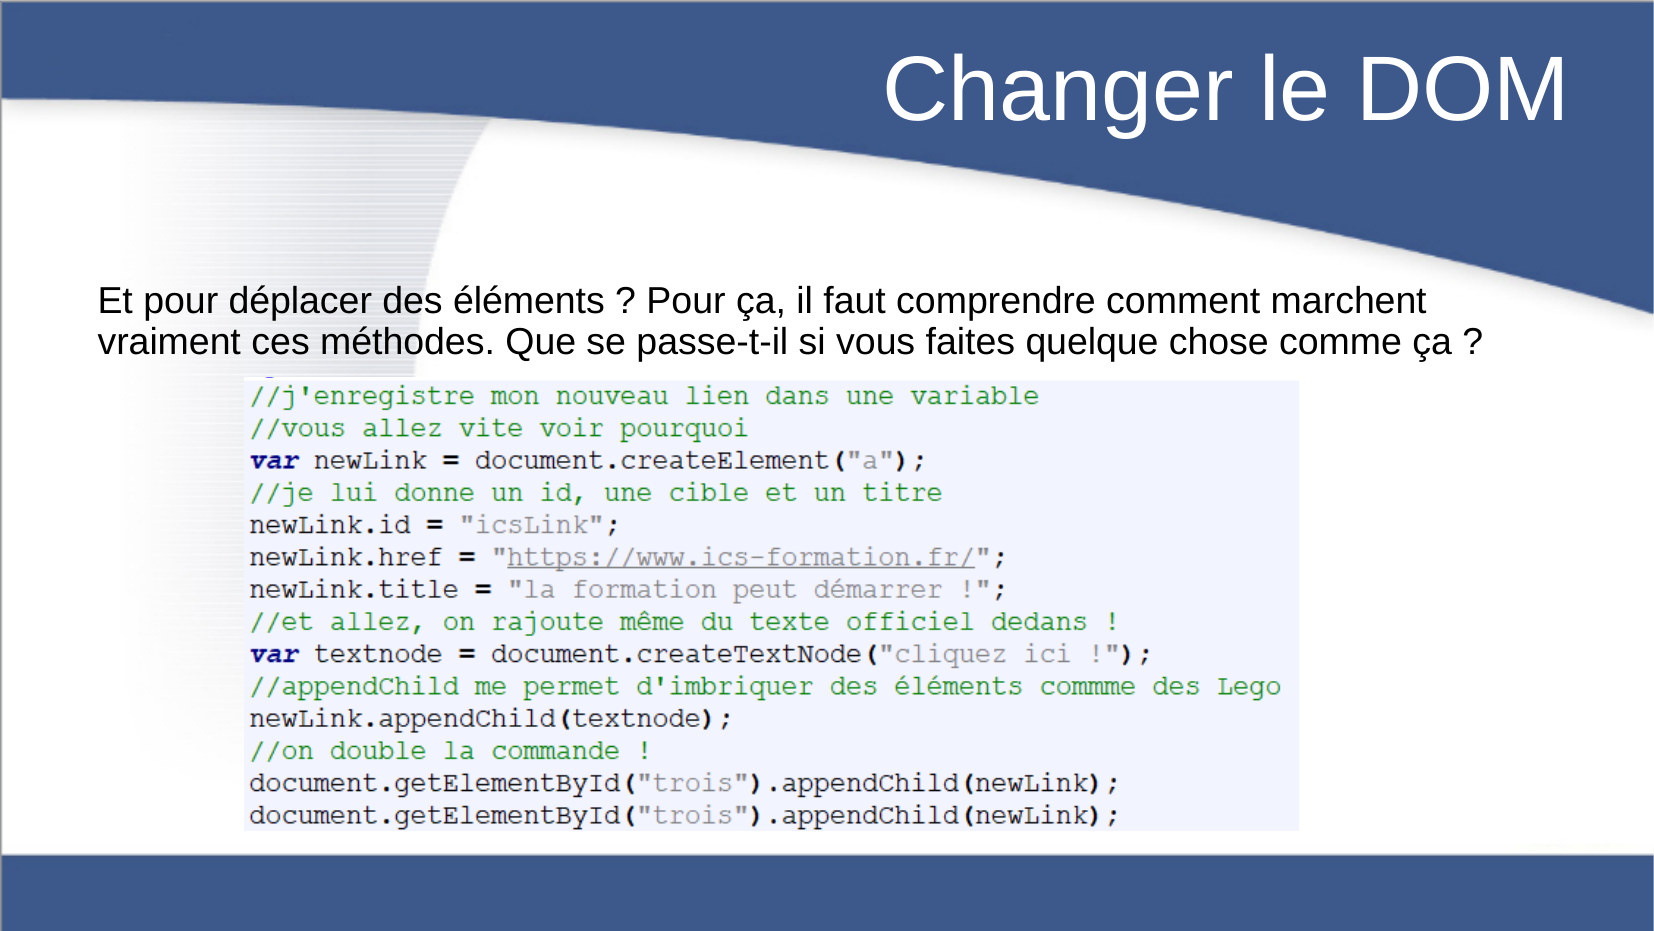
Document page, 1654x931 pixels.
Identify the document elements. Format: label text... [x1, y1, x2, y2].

title Changer le DOM [82, 37, 1571, 193]
picture [0, 0, 1654, 931]
text_box Et pour déplacer des éléments ? Pour ça, il faut comprendre comment marchent vraiment ces méthodes. Que se passe-t-il si vous faites quelque chose comme ça ? [82, 271, 1548, 745]
